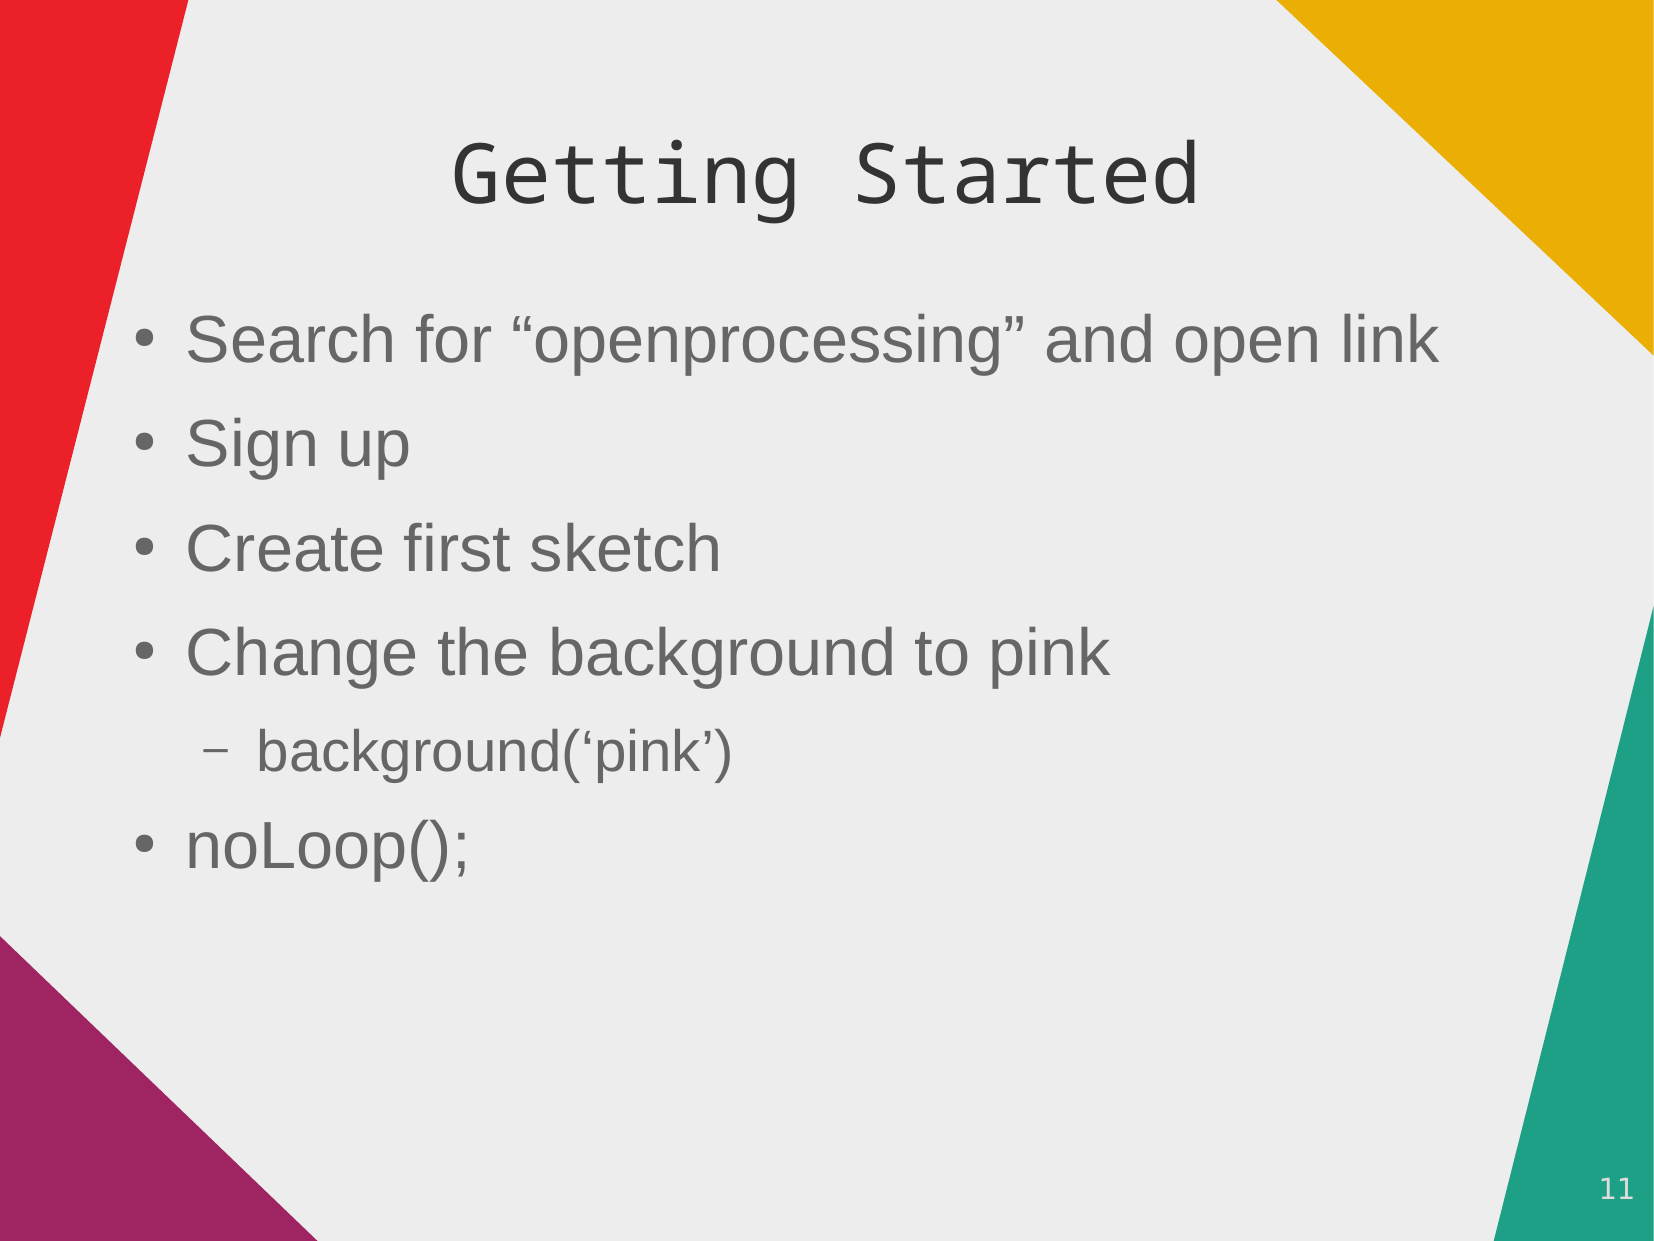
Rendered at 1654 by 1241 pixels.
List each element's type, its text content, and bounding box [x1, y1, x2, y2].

title Getting Started [114, 73, 1539, 271]
list Search for “openprocessing” and open link Sign up Create first sketch Change the background to pink background(‘pink’) noLoop(); [114, 302, 1539, 1033]
